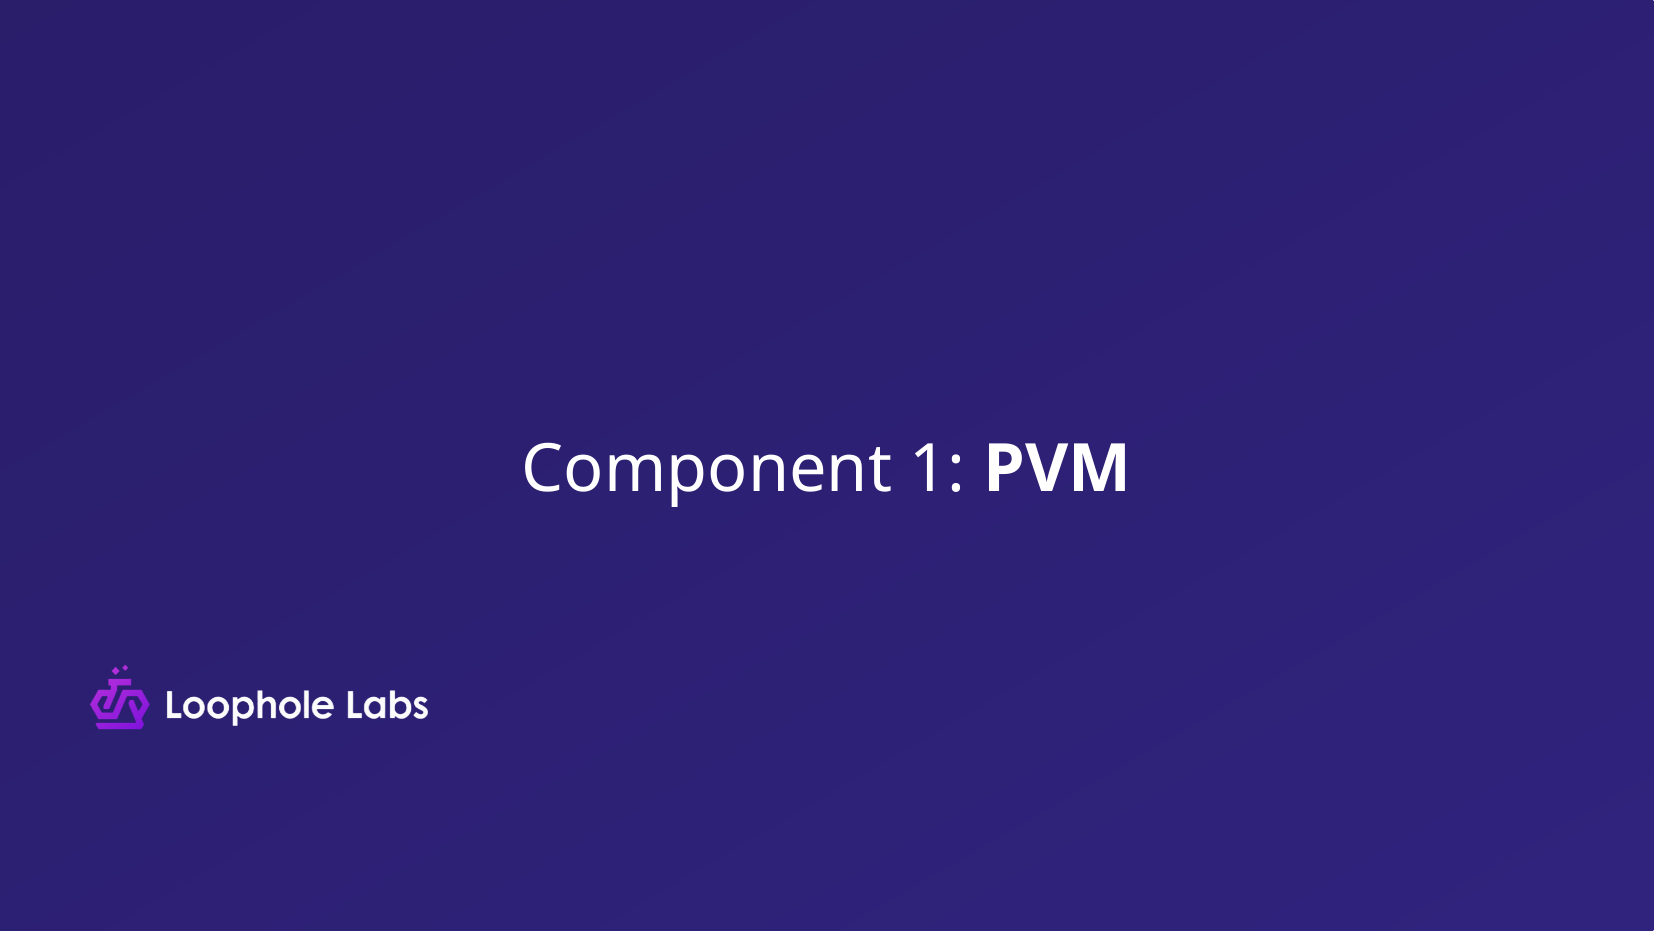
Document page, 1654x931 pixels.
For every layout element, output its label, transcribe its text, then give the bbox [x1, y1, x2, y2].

picture [70, 643, 439, 755]
title Component 1: PVM [300, 263, 1353, 667]
